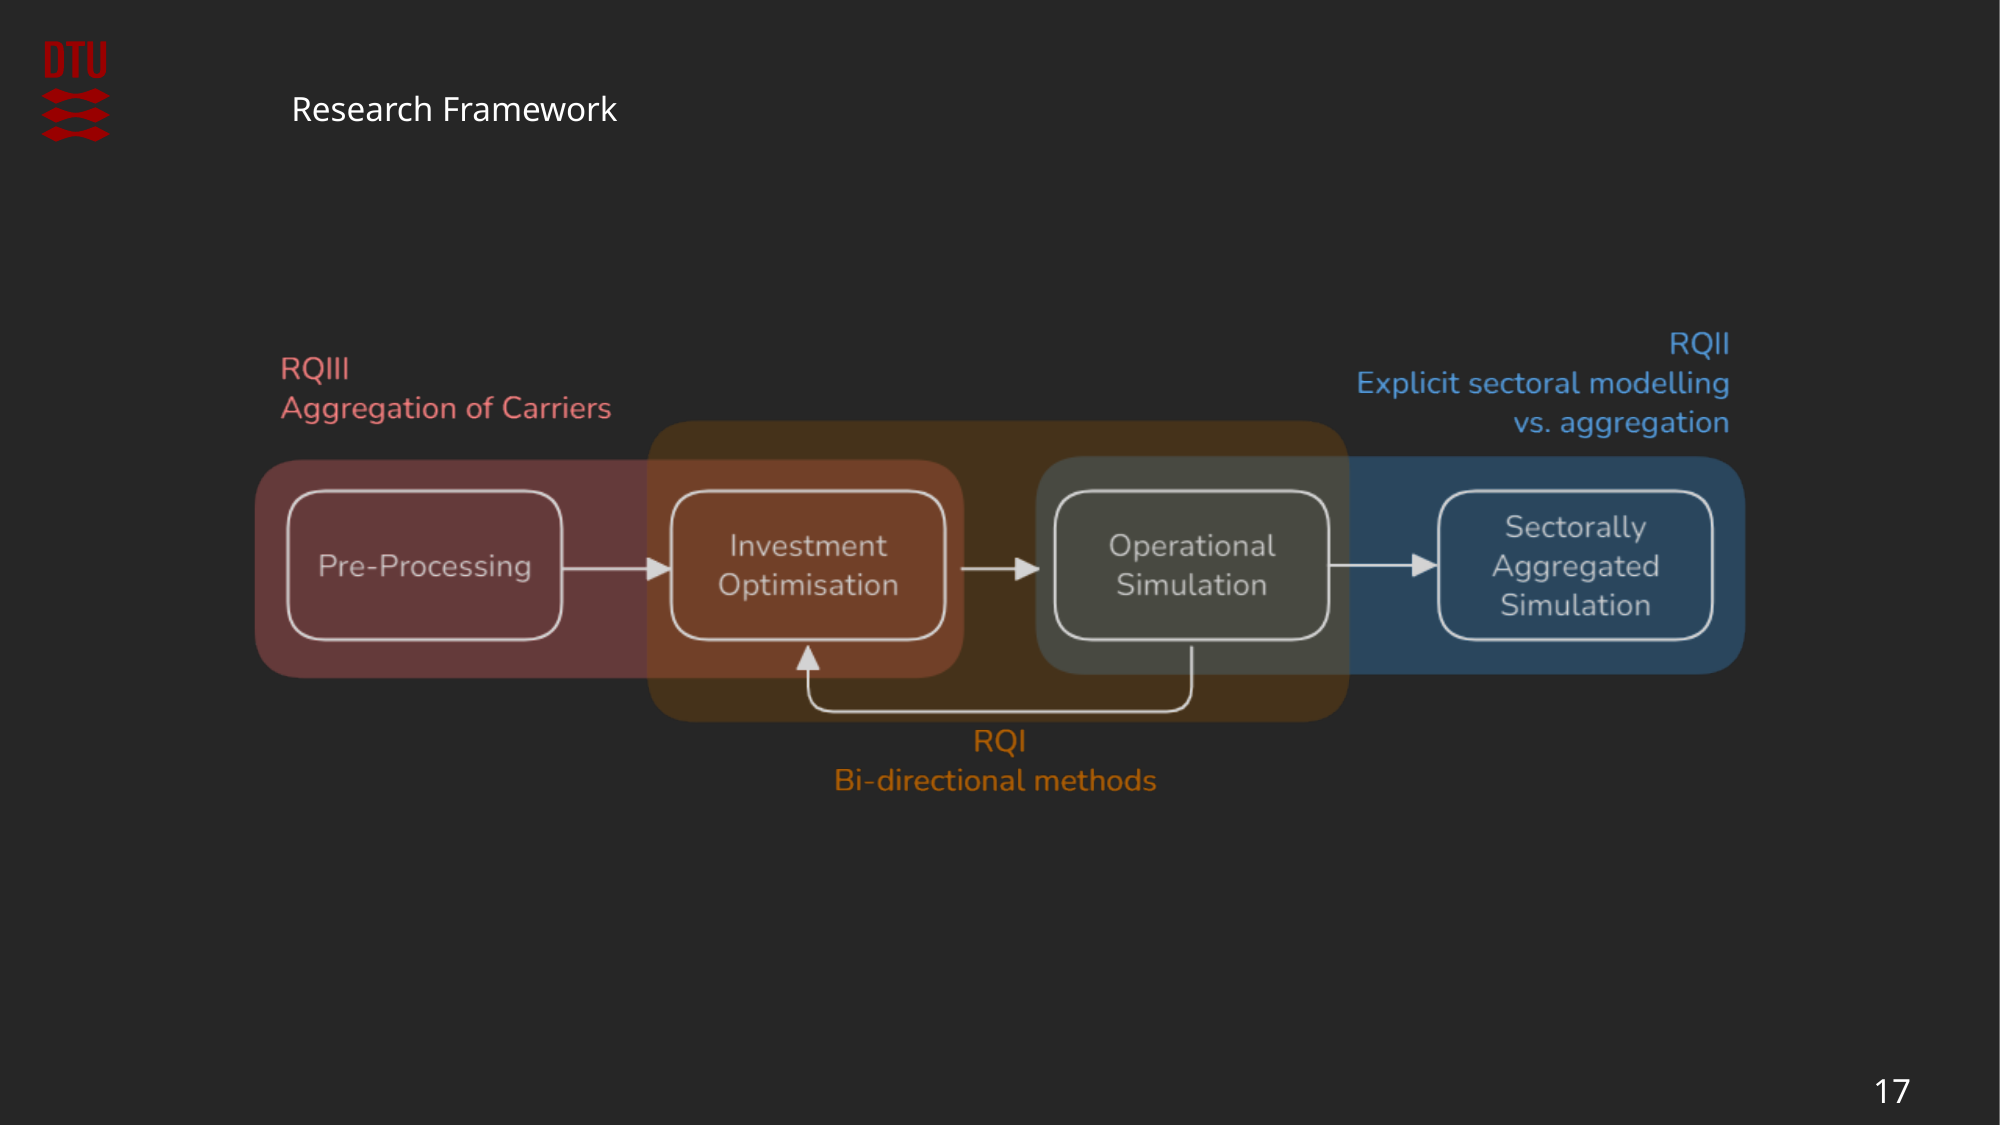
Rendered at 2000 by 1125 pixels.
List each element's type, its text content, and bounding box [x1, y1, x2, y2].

picture [239, 309, 1761, 816]
text_box <number> [1858, 1063, 1979, 1115]
title Research Framework [291, 70, 1819, 148]
